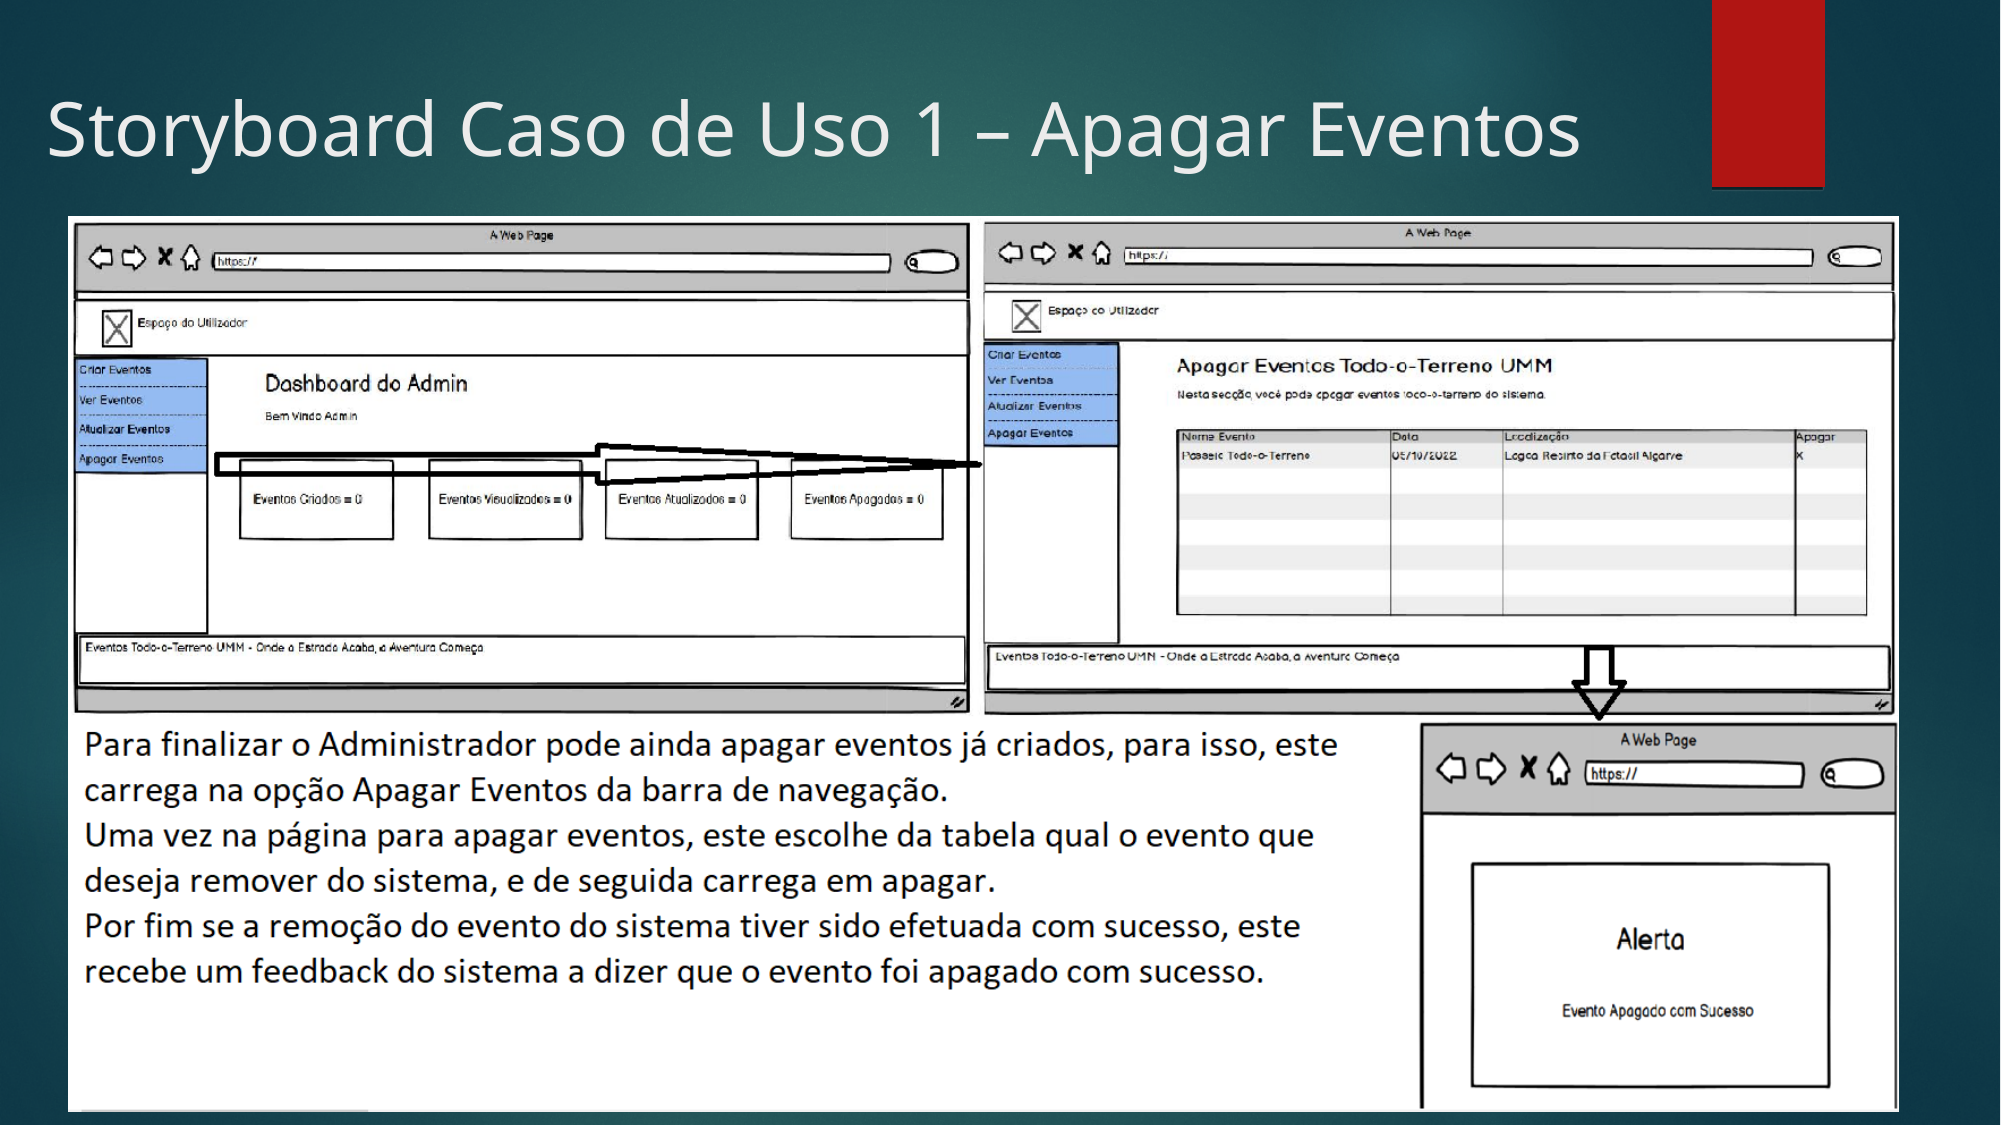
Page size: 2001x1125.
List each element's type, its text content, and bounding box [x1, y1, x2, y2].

picture [68, 217, 1899, 1112]
title Storyboard Caso de Uso 1 – Apagar Eventos [31, 74, 1963, 198]
